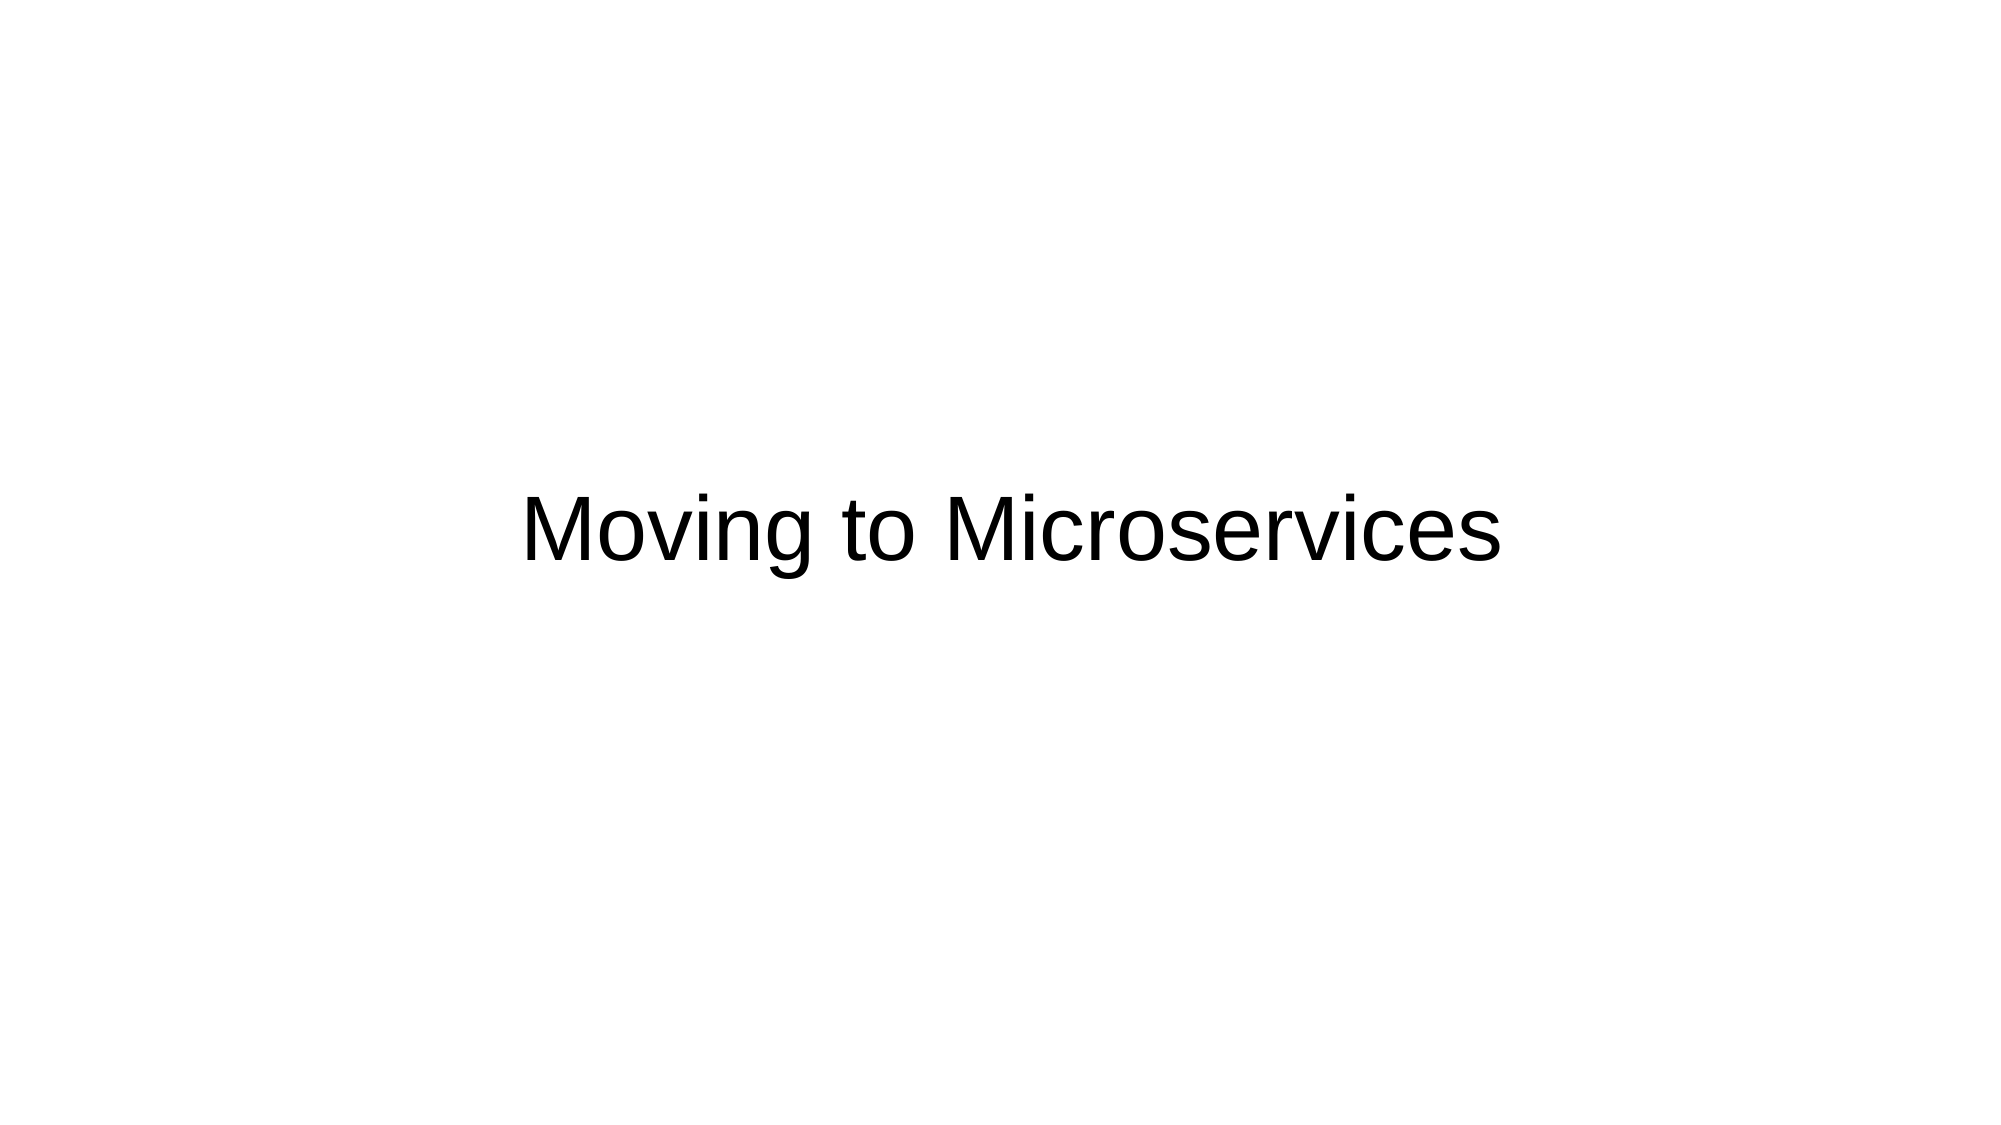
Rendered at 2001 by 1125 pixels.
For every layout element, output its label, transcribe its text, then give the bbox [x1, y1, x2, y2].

title Moving to Microservices [99, 434, 1900, 623]
